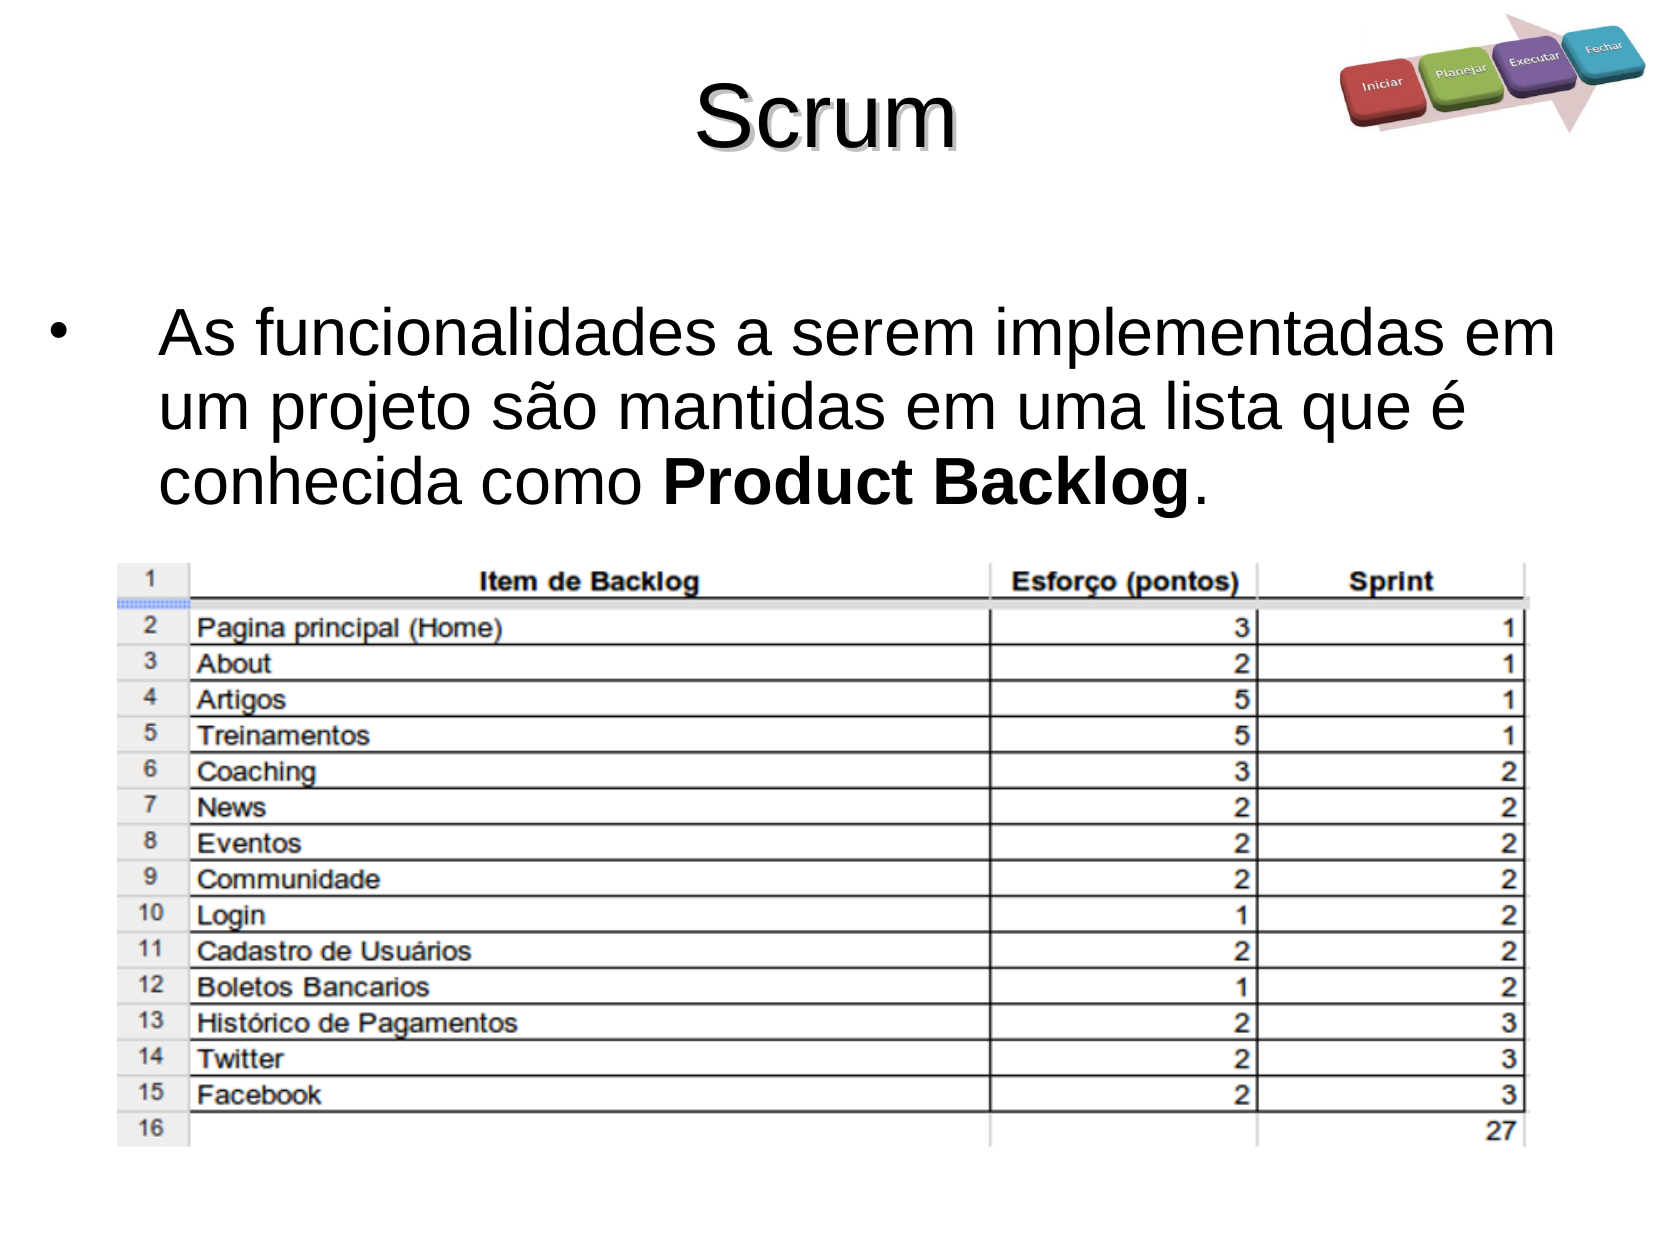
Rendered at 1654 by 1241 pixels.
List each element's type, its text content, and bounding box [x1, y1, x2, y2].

chart [1334, 13, 1647, 136]
title Scrum [82, 17, 1571, 210]
text_box As funcionalidades a serem implementadas em um projeto são mantidas em uma lista que é conhecida como Product Backlog. [47, 253, 1595, 561]
chart [117, 560, 1532, 1152]
